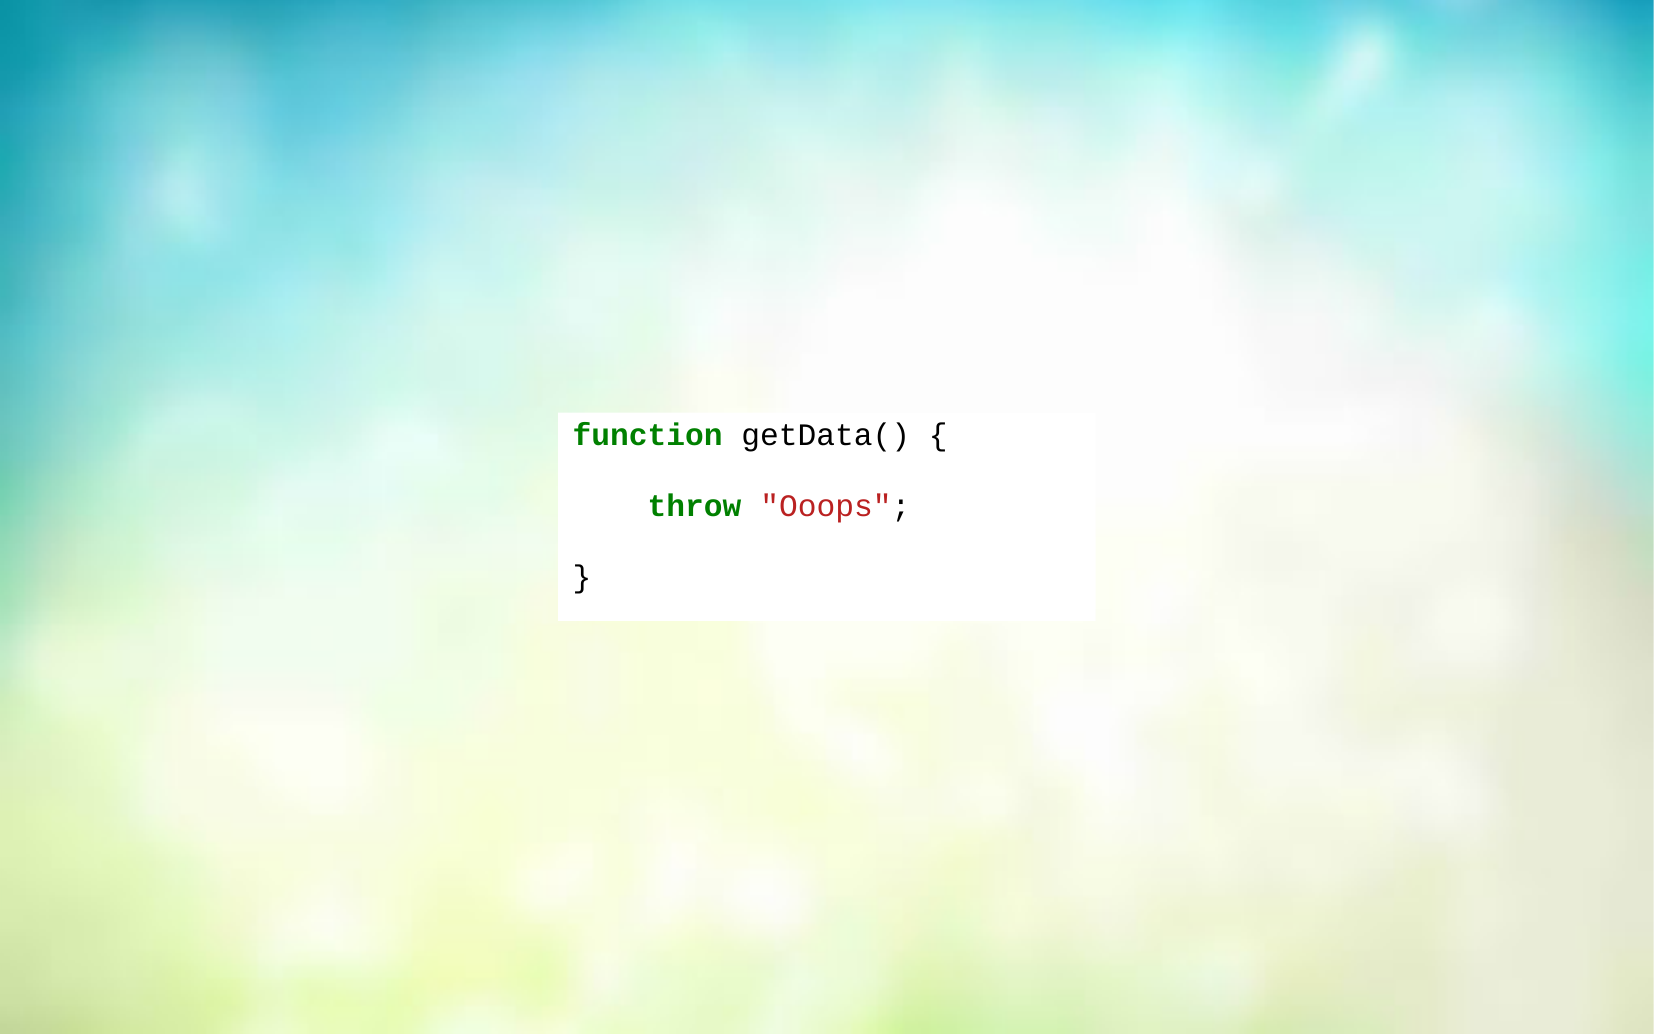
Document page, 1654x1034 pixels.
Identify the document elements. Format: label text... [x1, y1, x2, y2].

picture [0, 0, 1654, 1034]
text_box function getData() { throw "Ooops"; } [558, 412, 1096, 621]
